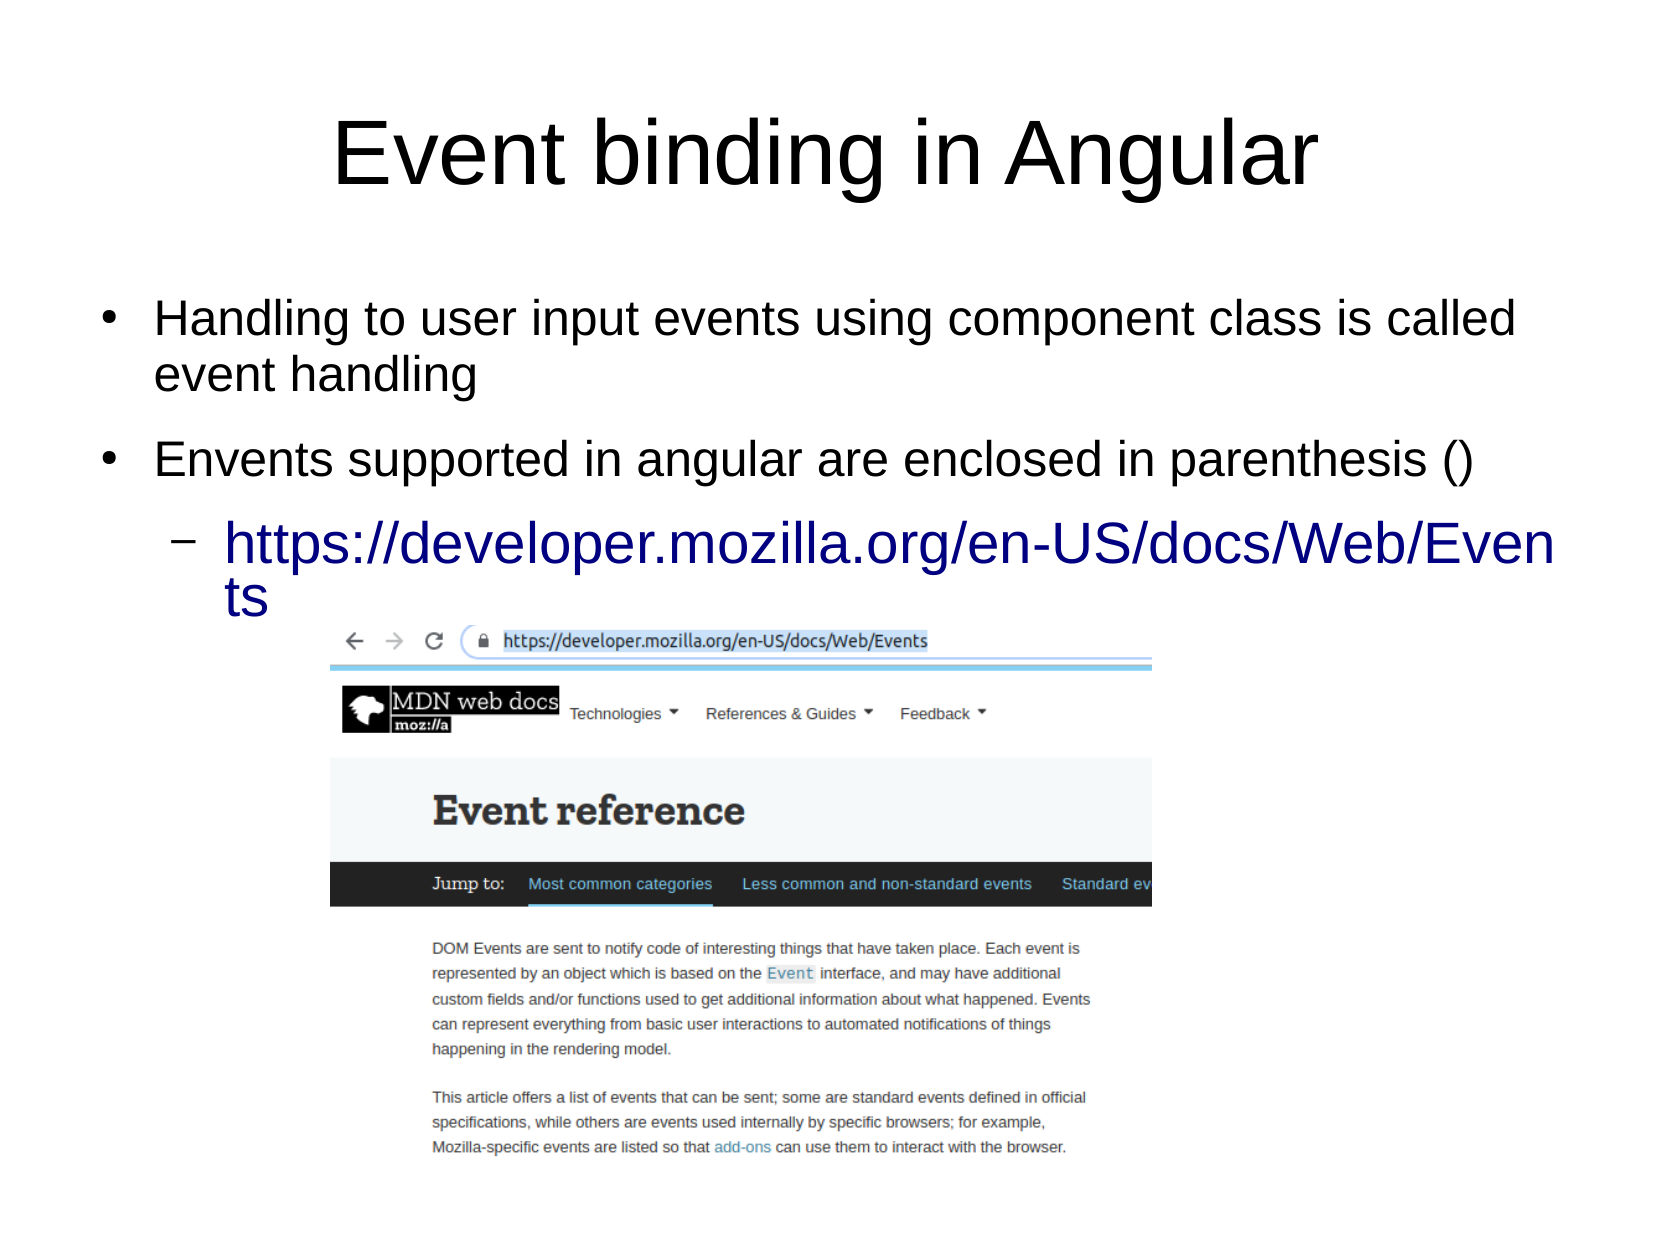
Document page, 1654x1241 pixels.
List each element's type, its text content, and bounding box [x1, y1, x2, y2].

picture [330, 625, 1152, 1186]
title Event binding in Angular [82, 49, 1571, 257]
list Handling to user input events using component class is called event handling Envents supported in angular are enclosed in parenthesis () https://developer.mozilla.org/en-US/docs/Web/Events [82, 290, 1571, 1010]
